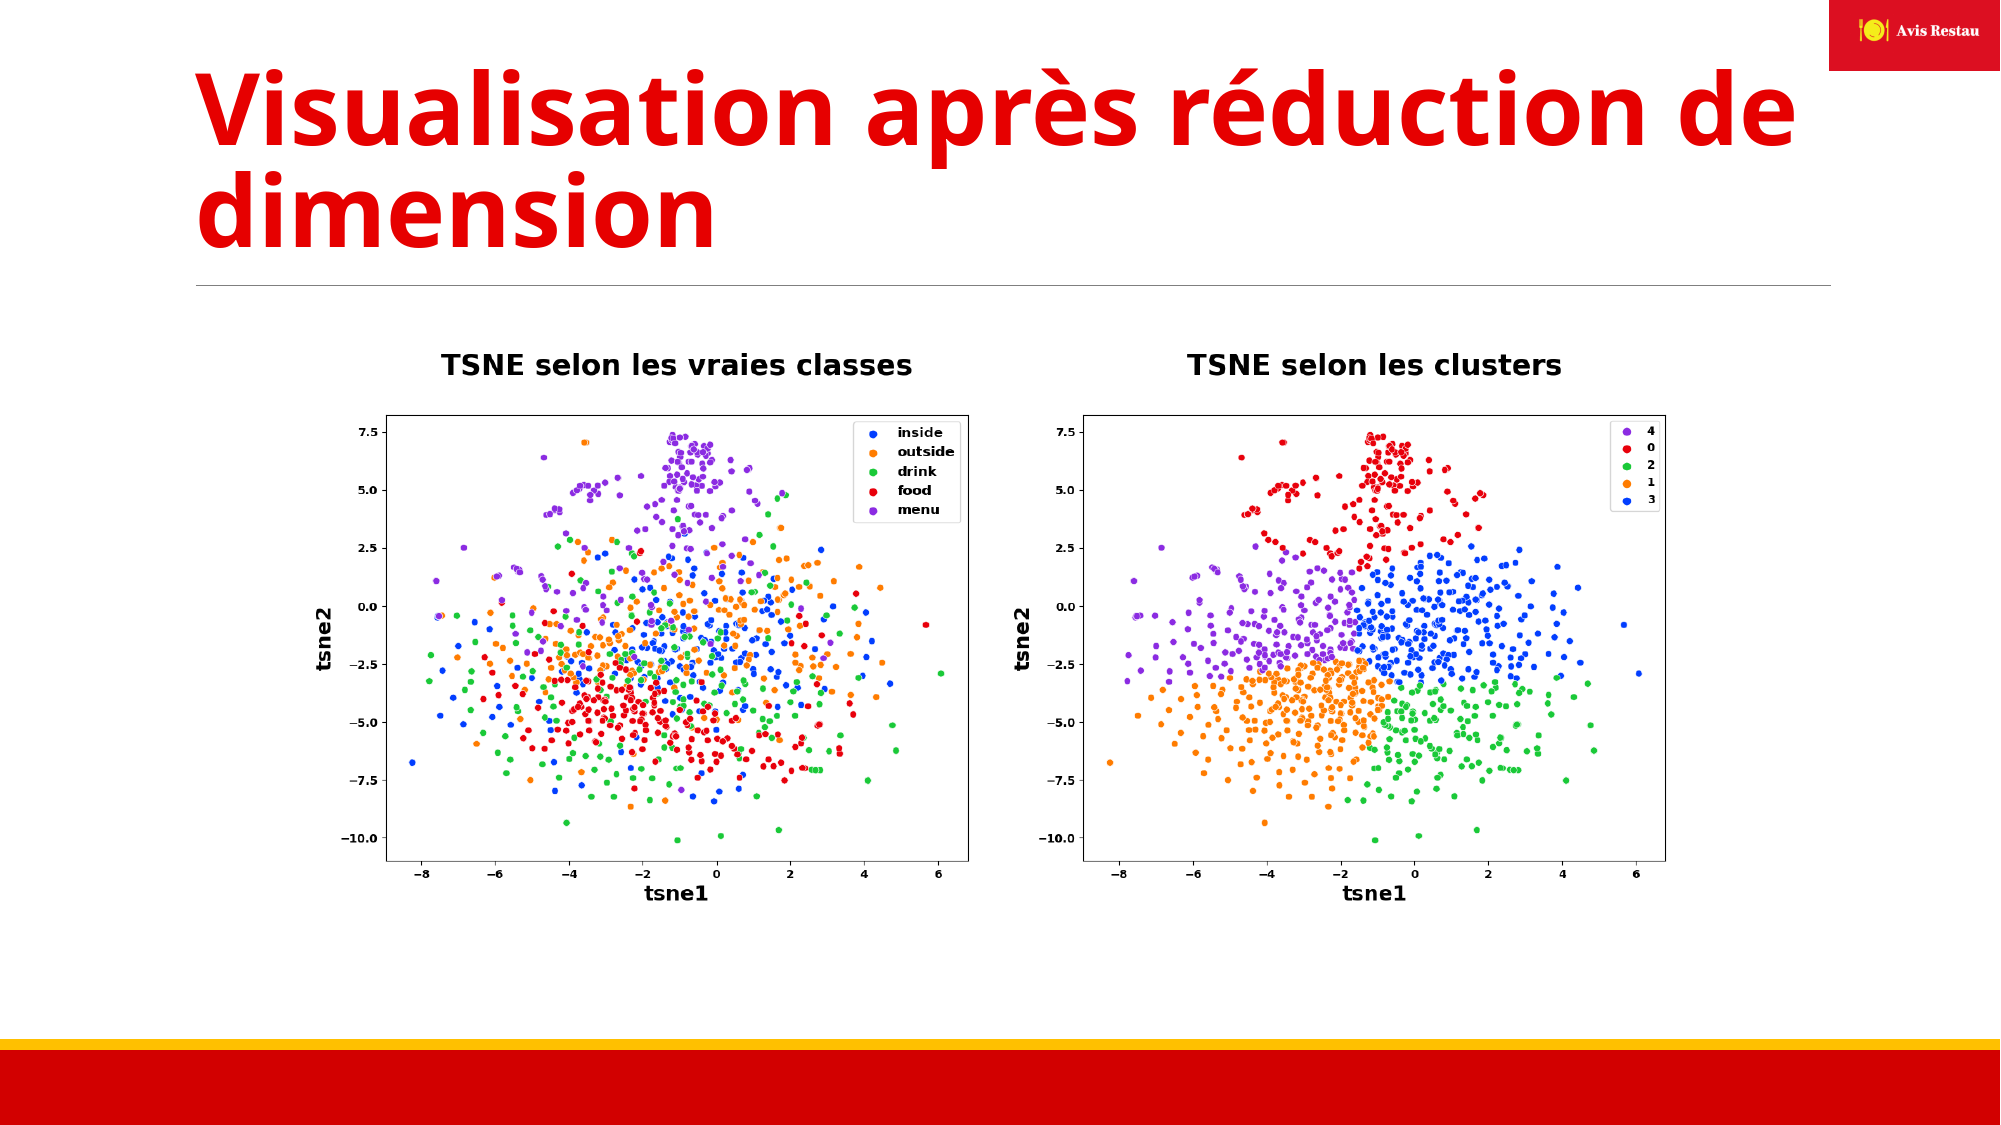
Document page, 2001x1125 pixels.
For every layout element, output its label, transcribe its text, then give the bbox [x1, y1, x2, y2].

title Visualisation après réduction de dimension [180, 47, 1831, 286]
picture [179, 345, 1830, 924]
picture [1829, 0, 2000, 71]
